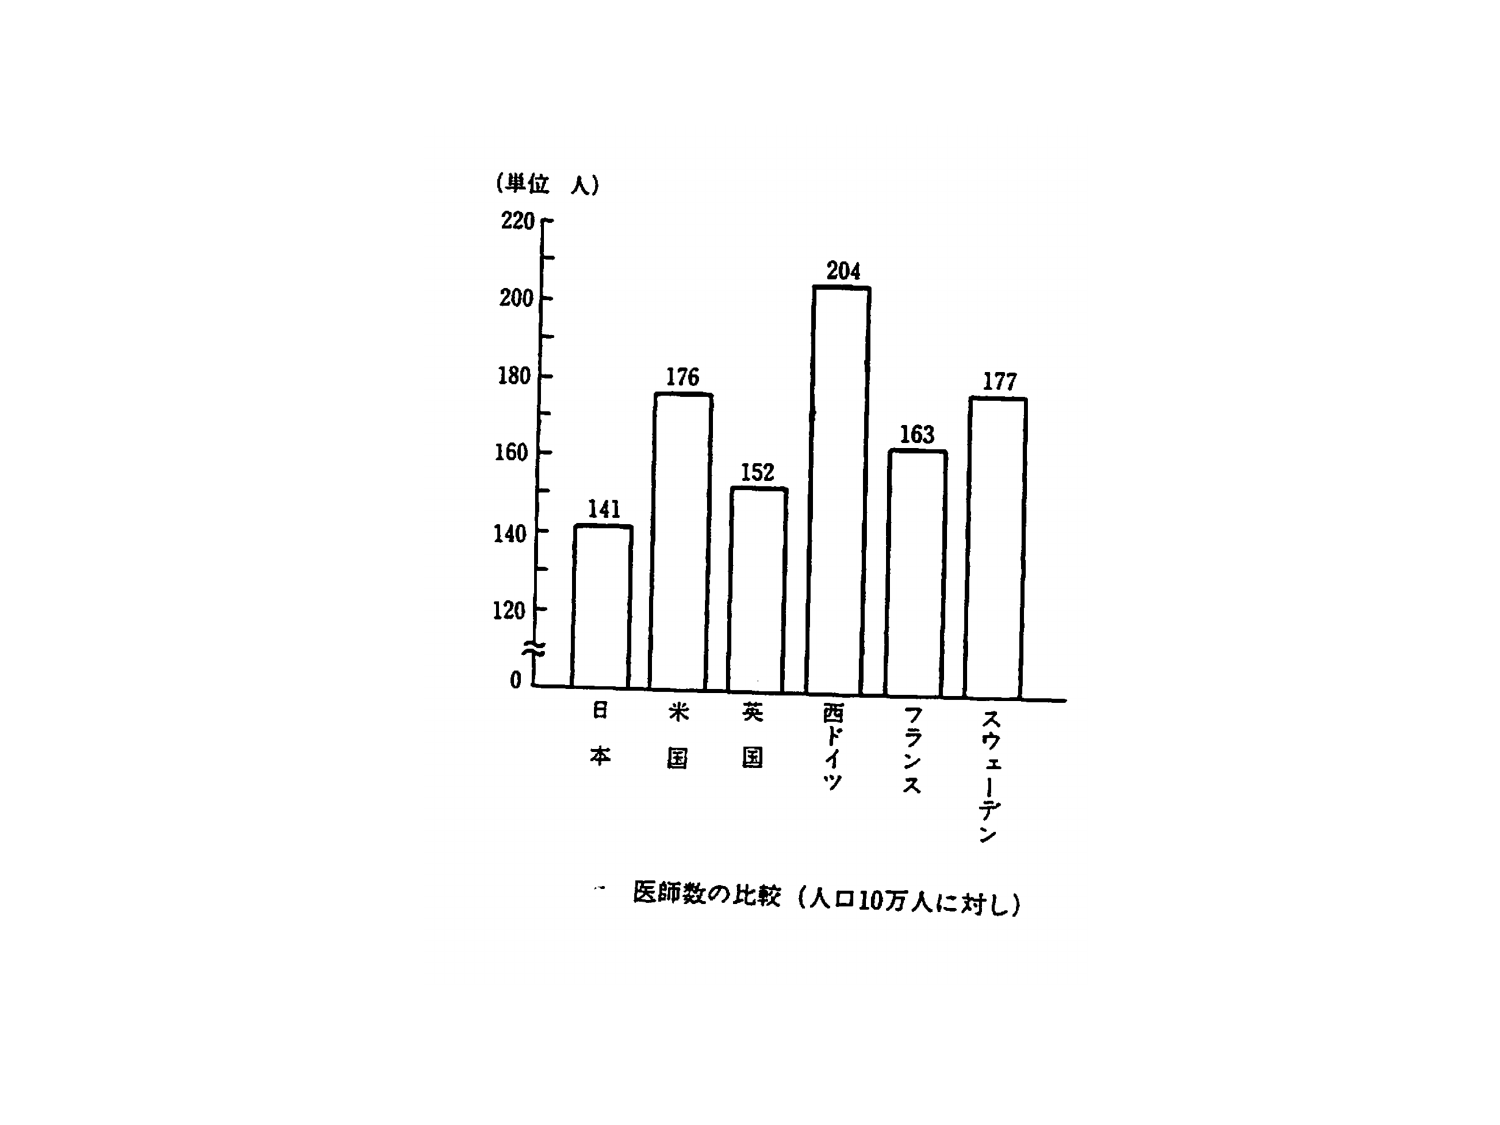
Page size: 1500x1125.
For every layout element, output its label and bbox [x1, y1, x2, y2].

picture [424, 125, 1088, 985]
